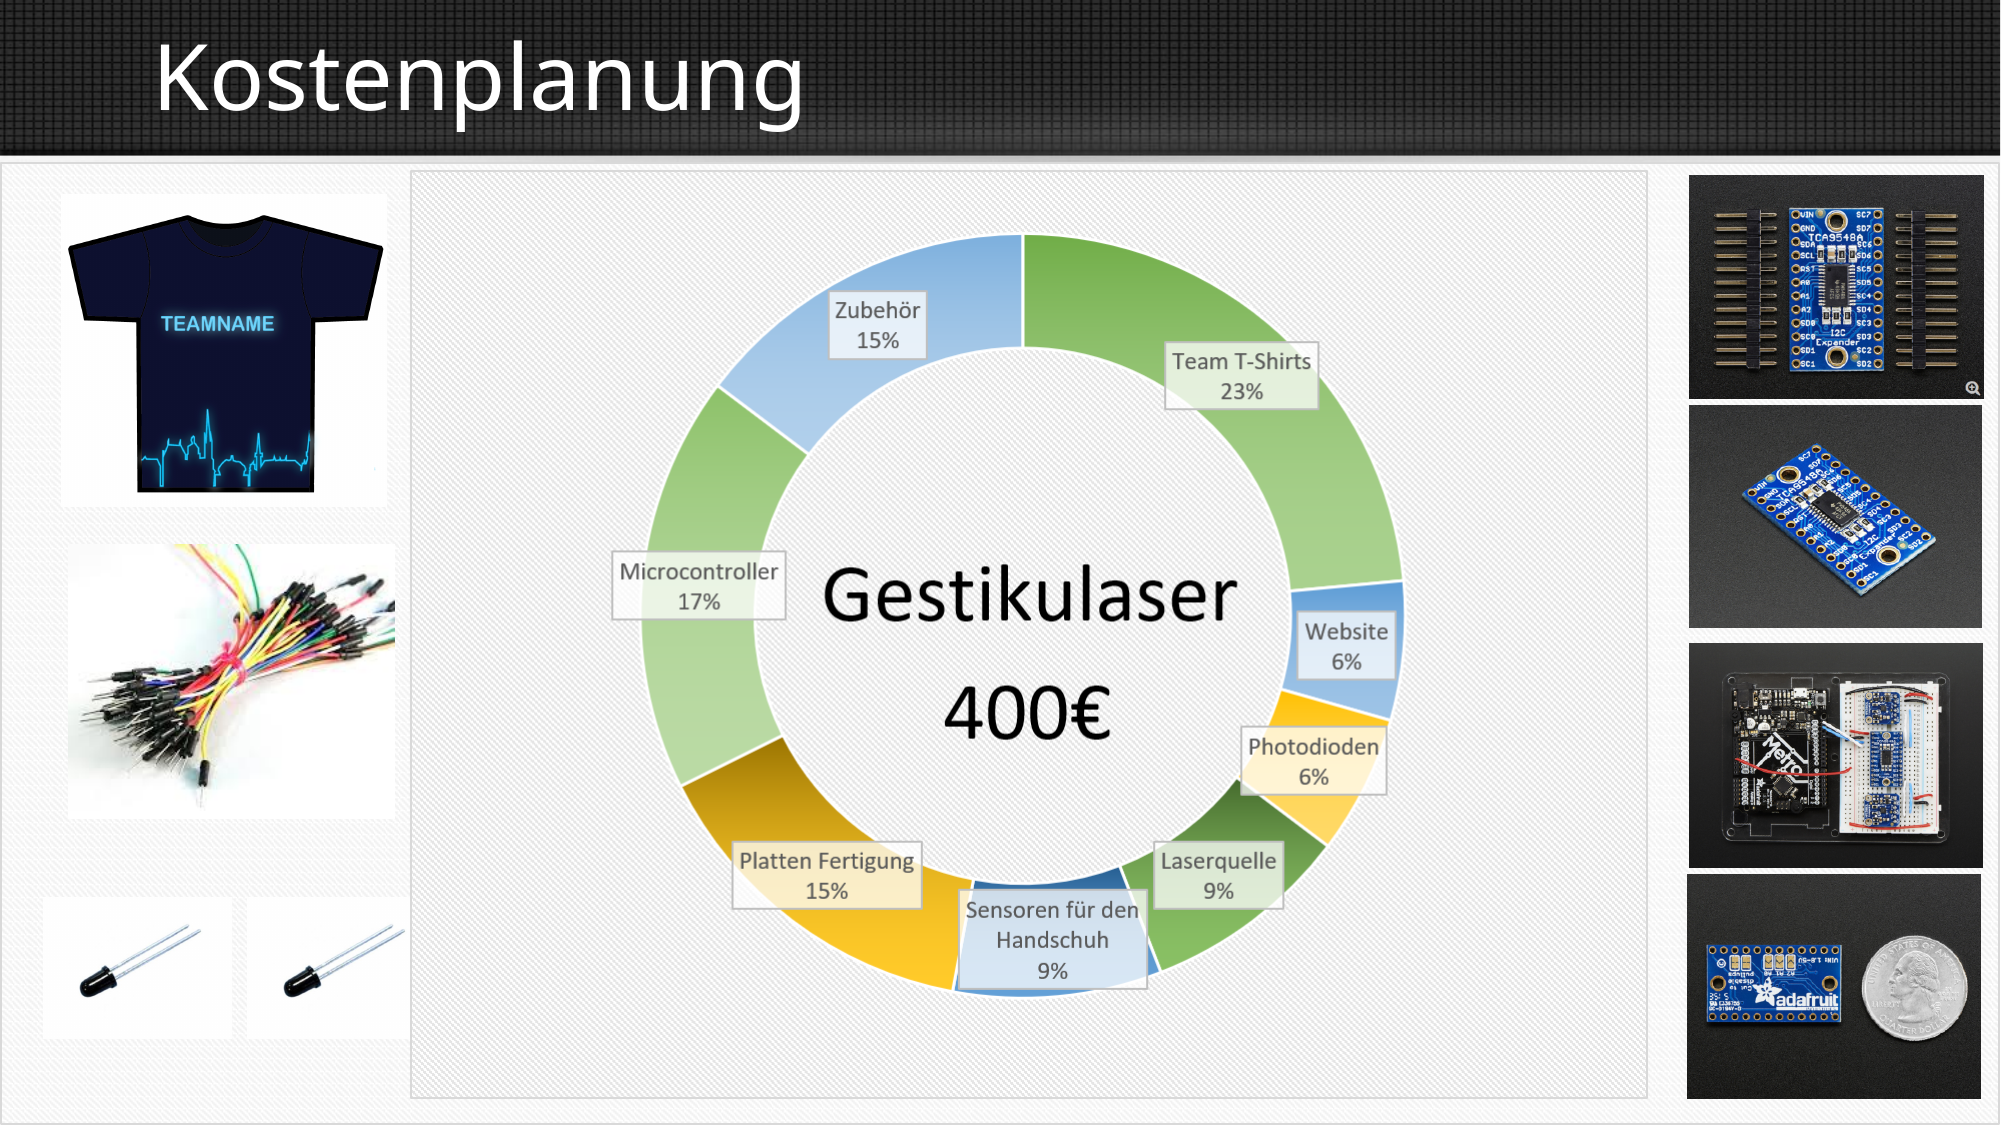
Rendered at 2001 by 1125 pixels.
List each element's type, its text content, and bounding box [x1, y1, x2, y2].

picture [1687, 874, 1981, 1099]
picture [43, 897, 232, 1039]
picture [68, 544, 395, 819]
picture [1689, 405, 1982, 629]
picture [247, 170, 1648, 1099]
picture [1689, 175, 1984, 399]
picture [1689, 643, 1983, 868]
title Kostenplanung [137, 0, 1863, 162]
picture [61, 194, 387, 507]
chart [0, 162, 2000, 1125]
